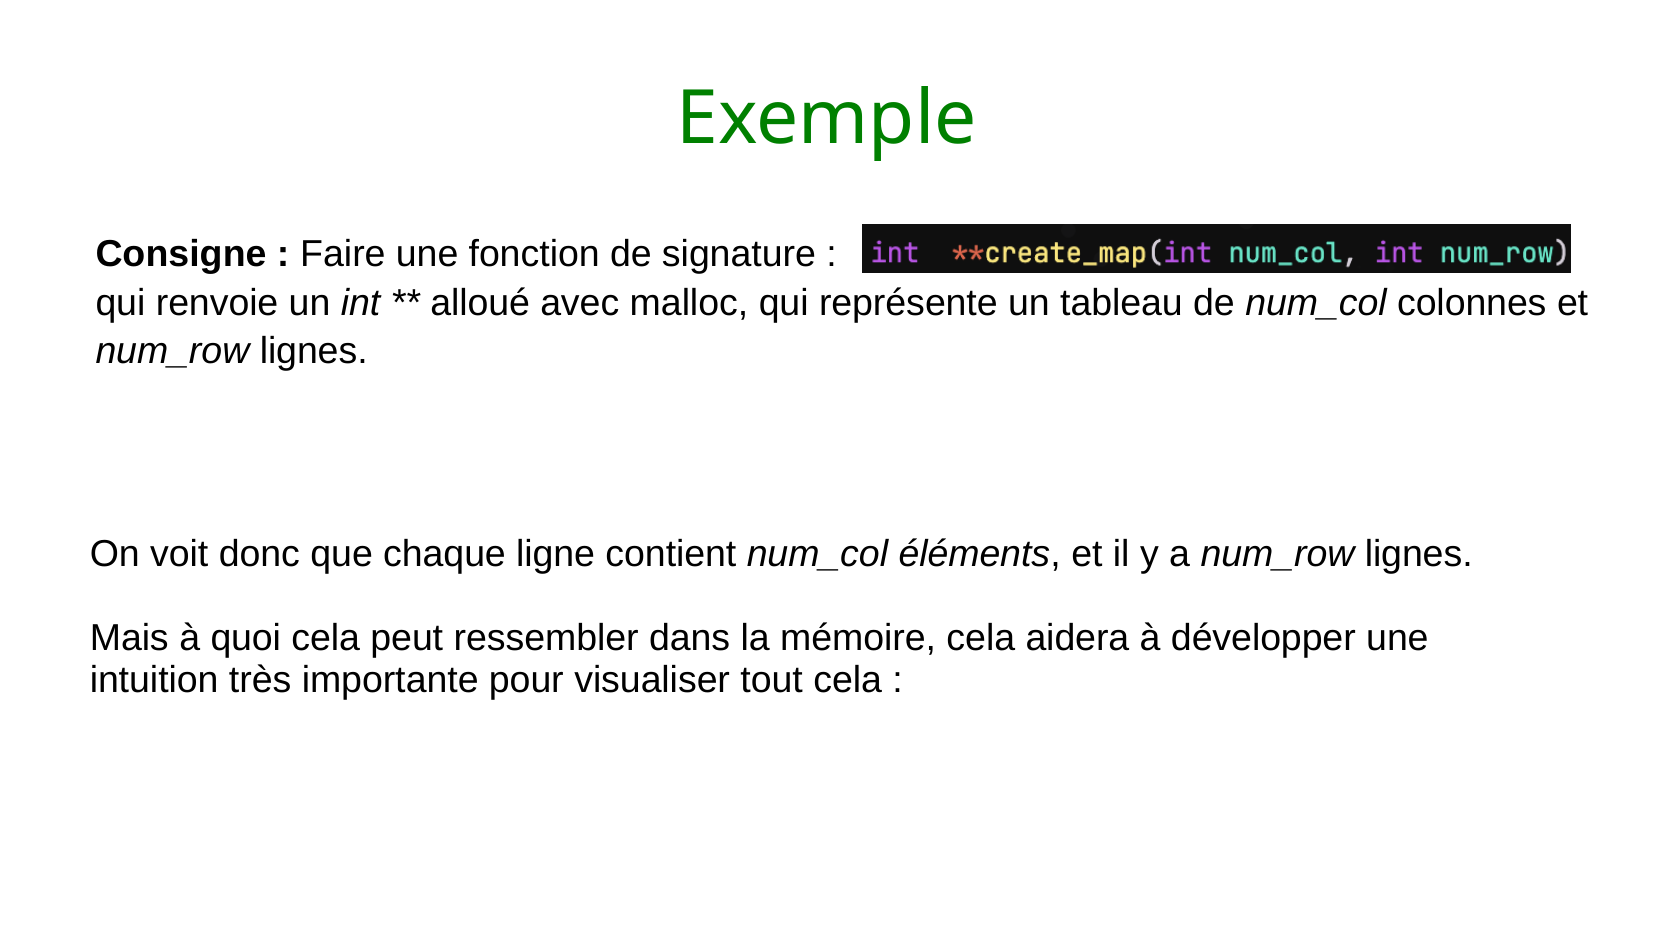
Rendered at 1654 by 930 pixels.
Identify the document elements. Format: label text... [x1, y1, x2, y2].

title Exemple [82, 37, 1571, 193]
text_box On voit donc que chaque ligne contient num_col éléments, et il y a num_row lignes. Mais à quoi cela peut ressembler dans la mémoire, cela aidera à développer une intuition très importante pour visualiser tout cela : [74, 524, 1575, 863]
text_box Consigne : Faire une fonction de signature : qui renvoie un int ** alloué avec malloc, qui représente un tableau de num_col colonnes et num_row lignes. [80, 219, 1618, 379]
picture [862, 224, 1571, 273]
